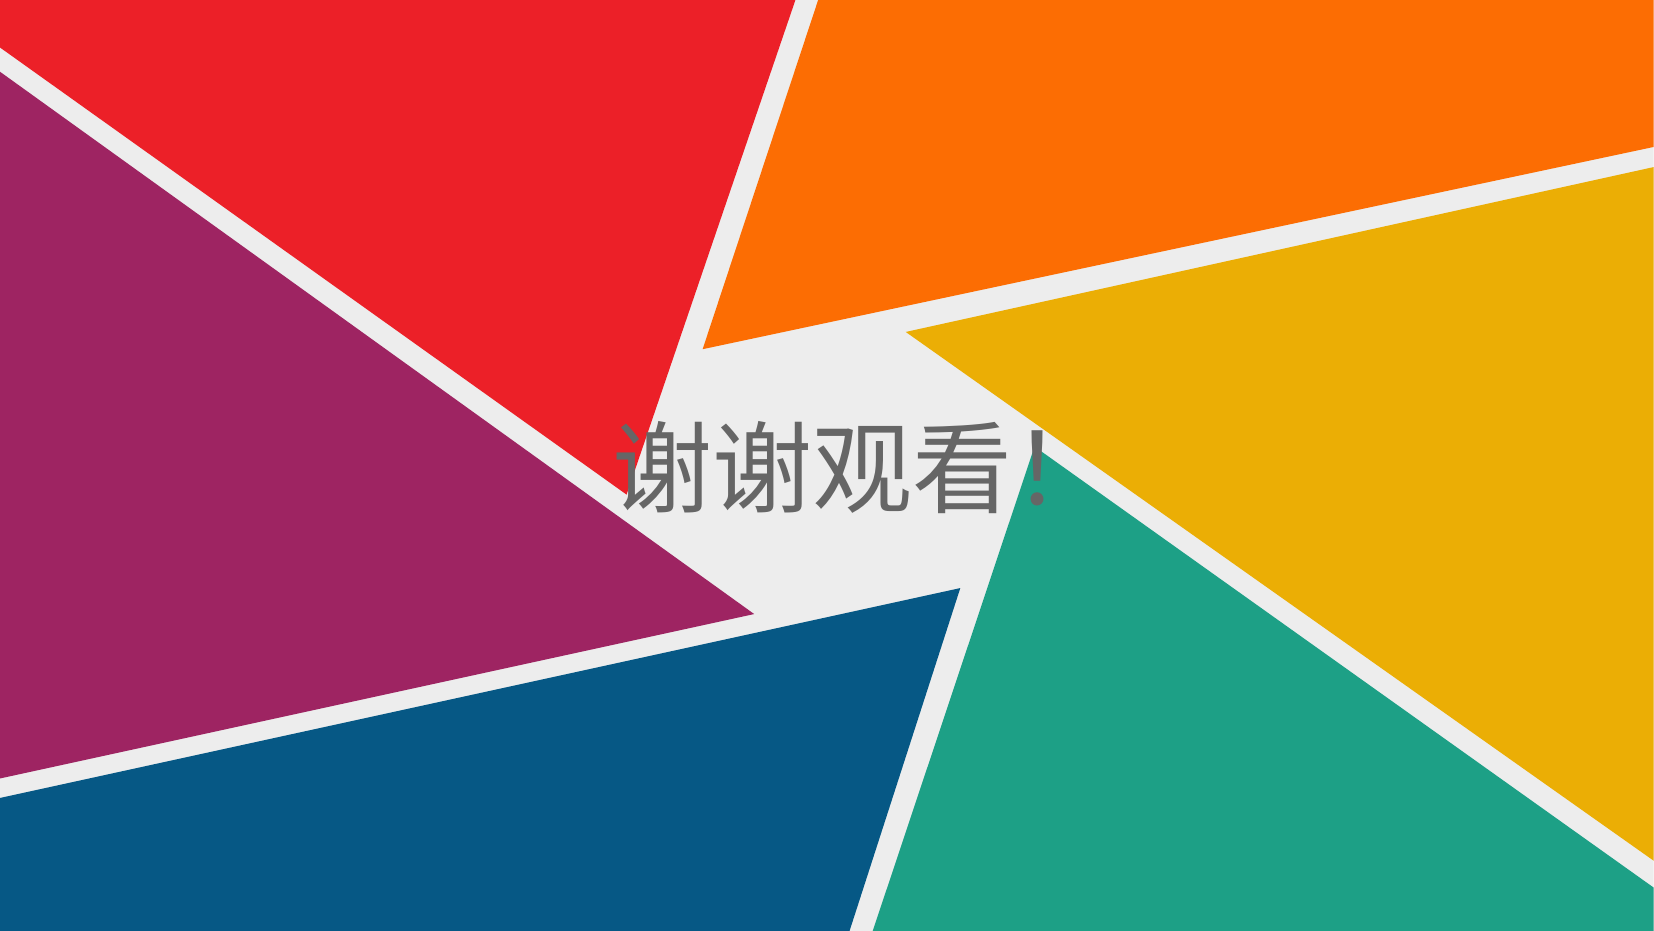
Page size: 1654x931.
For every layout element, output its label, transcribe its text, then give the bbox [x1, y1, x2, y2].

list 谢谢观看！ [543, 389, 1182, 618]
